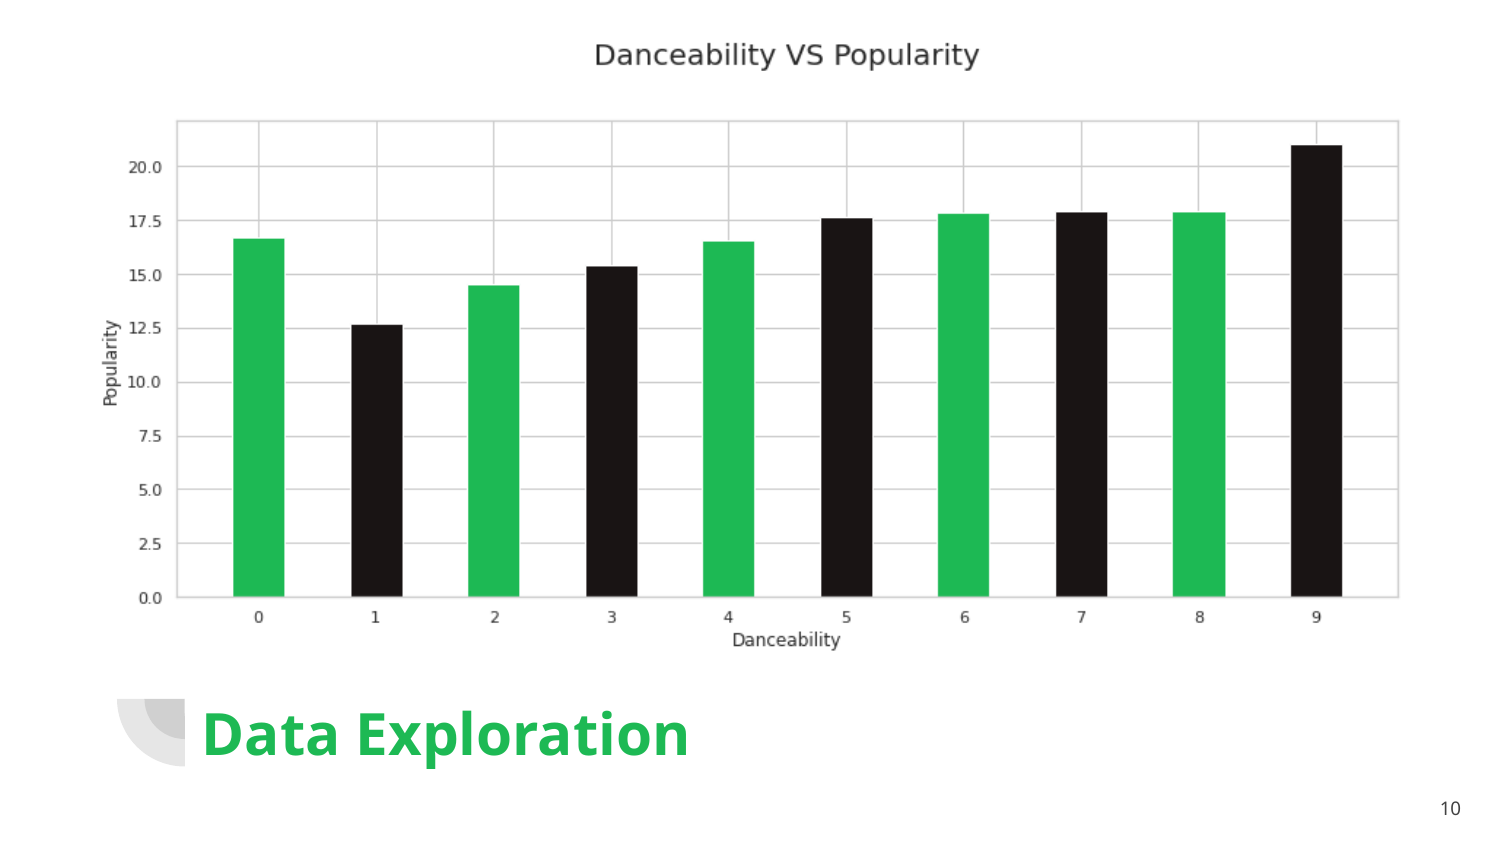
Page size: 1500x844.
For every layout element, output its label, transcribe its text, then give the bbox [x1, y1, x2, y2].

slide_number <number> [1386, 777, 1477, 842]
title Data Exploration [186, 682, 1250, 766]
picture [92, 33, 1408, 661]
